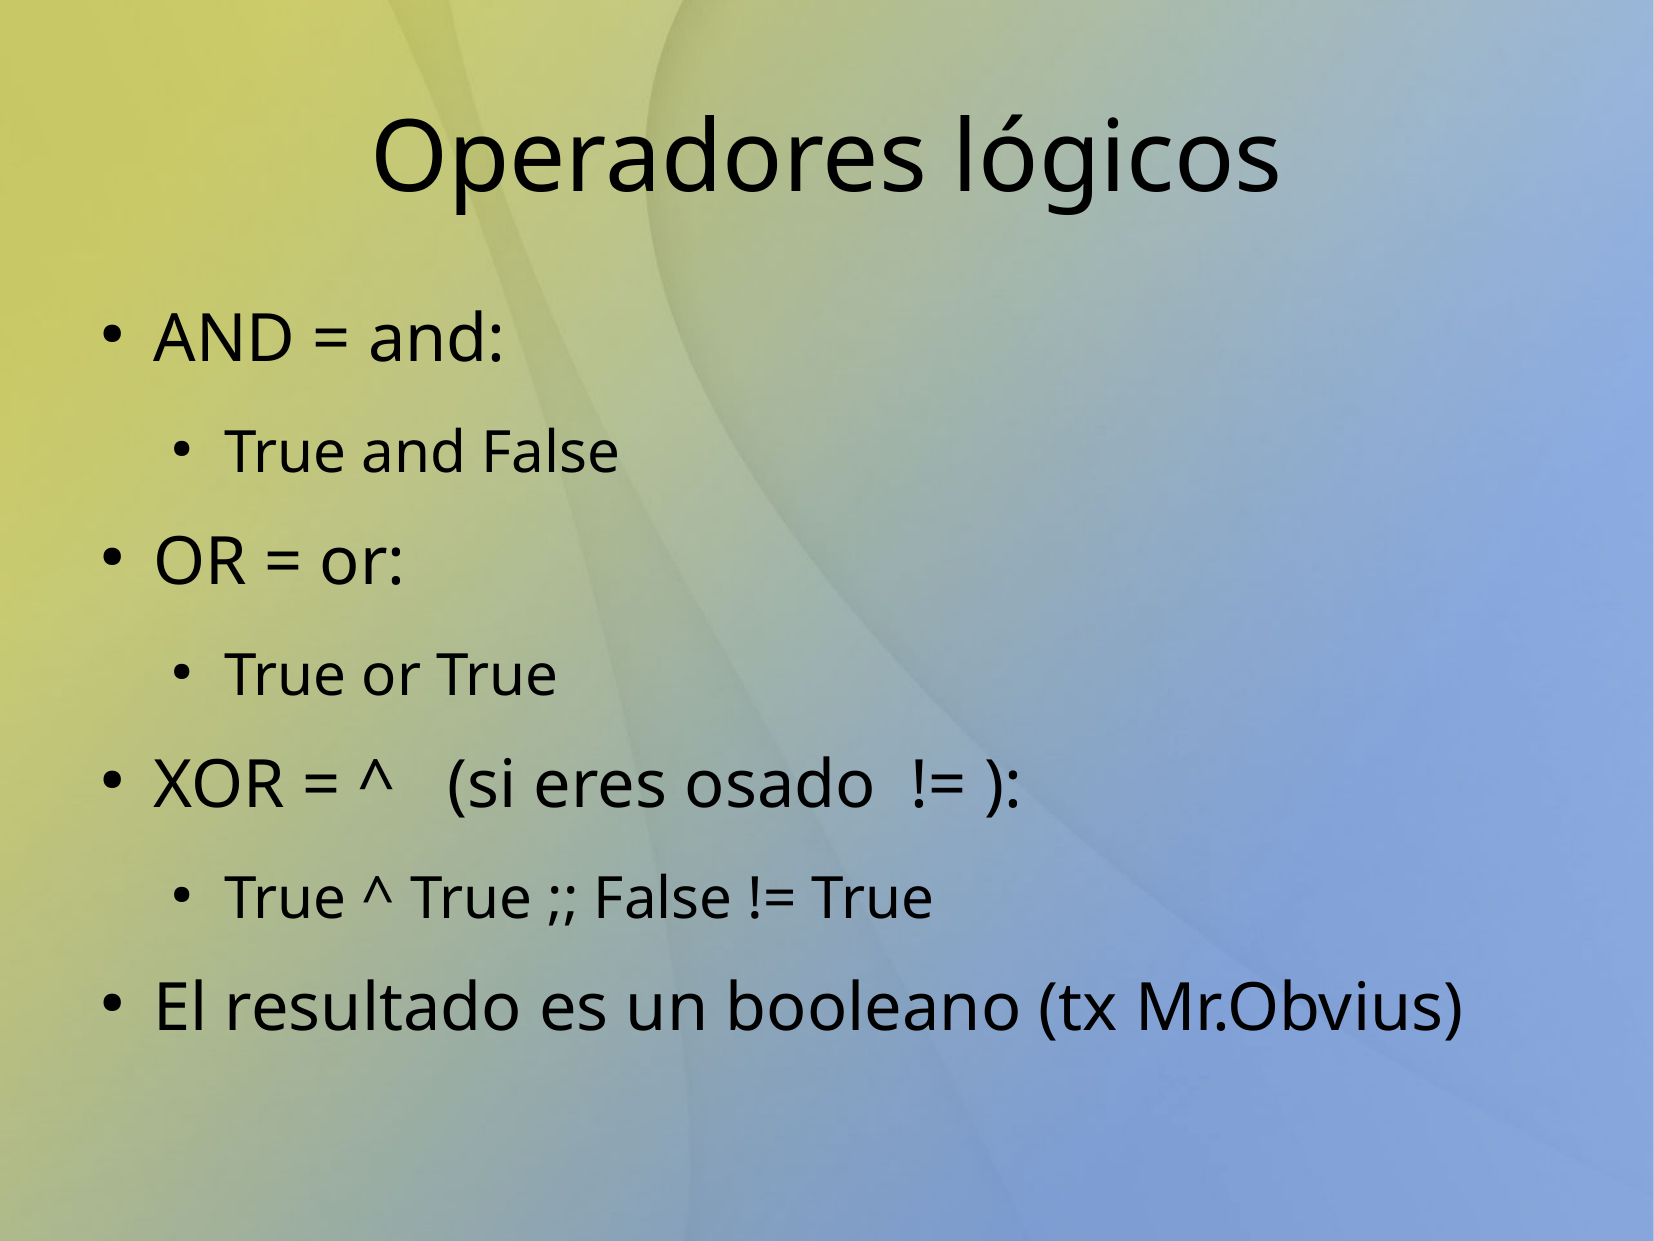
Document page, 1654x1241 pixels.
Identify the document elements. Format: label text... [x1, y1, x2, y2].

list AND = and: True and False OR = or: True or True XOR = ^ (si eres osado != ): True ^ True ;; False != True El resultado es un booleano (tx Mr.Obvius) [82, 290, 1571, 1010]
picture [0, 0, 1654, 1241]
title Operadores lógicos [82, 49, 1571, 257]
